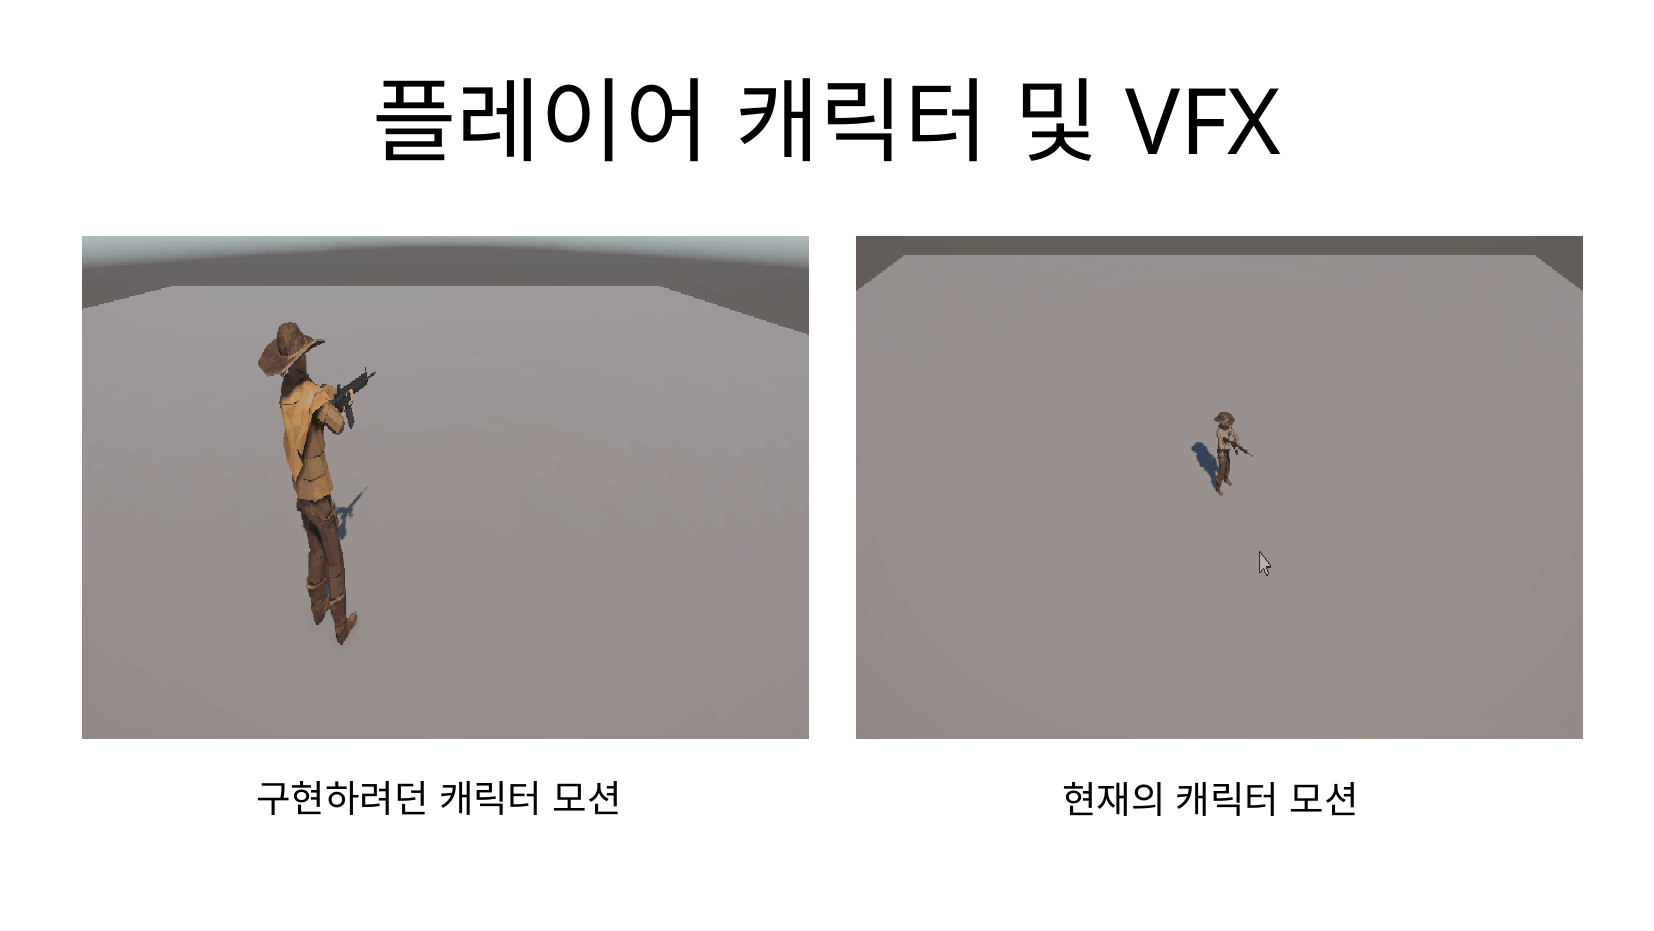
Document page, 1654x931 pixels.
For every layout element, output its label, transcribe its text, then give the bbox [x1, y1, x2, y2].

text_box 현재의 캐릭터 모션 [885, 767, 1536, 827]
picture [856, 236, 1583, 739]
text_box 구현하려던 캐릭터 모션 [114, 766, 764, 826]
picture [82, 236, 809, 739]
title 플레이어 캐릭터 및 VFX [82, 37, 1571, 193]
